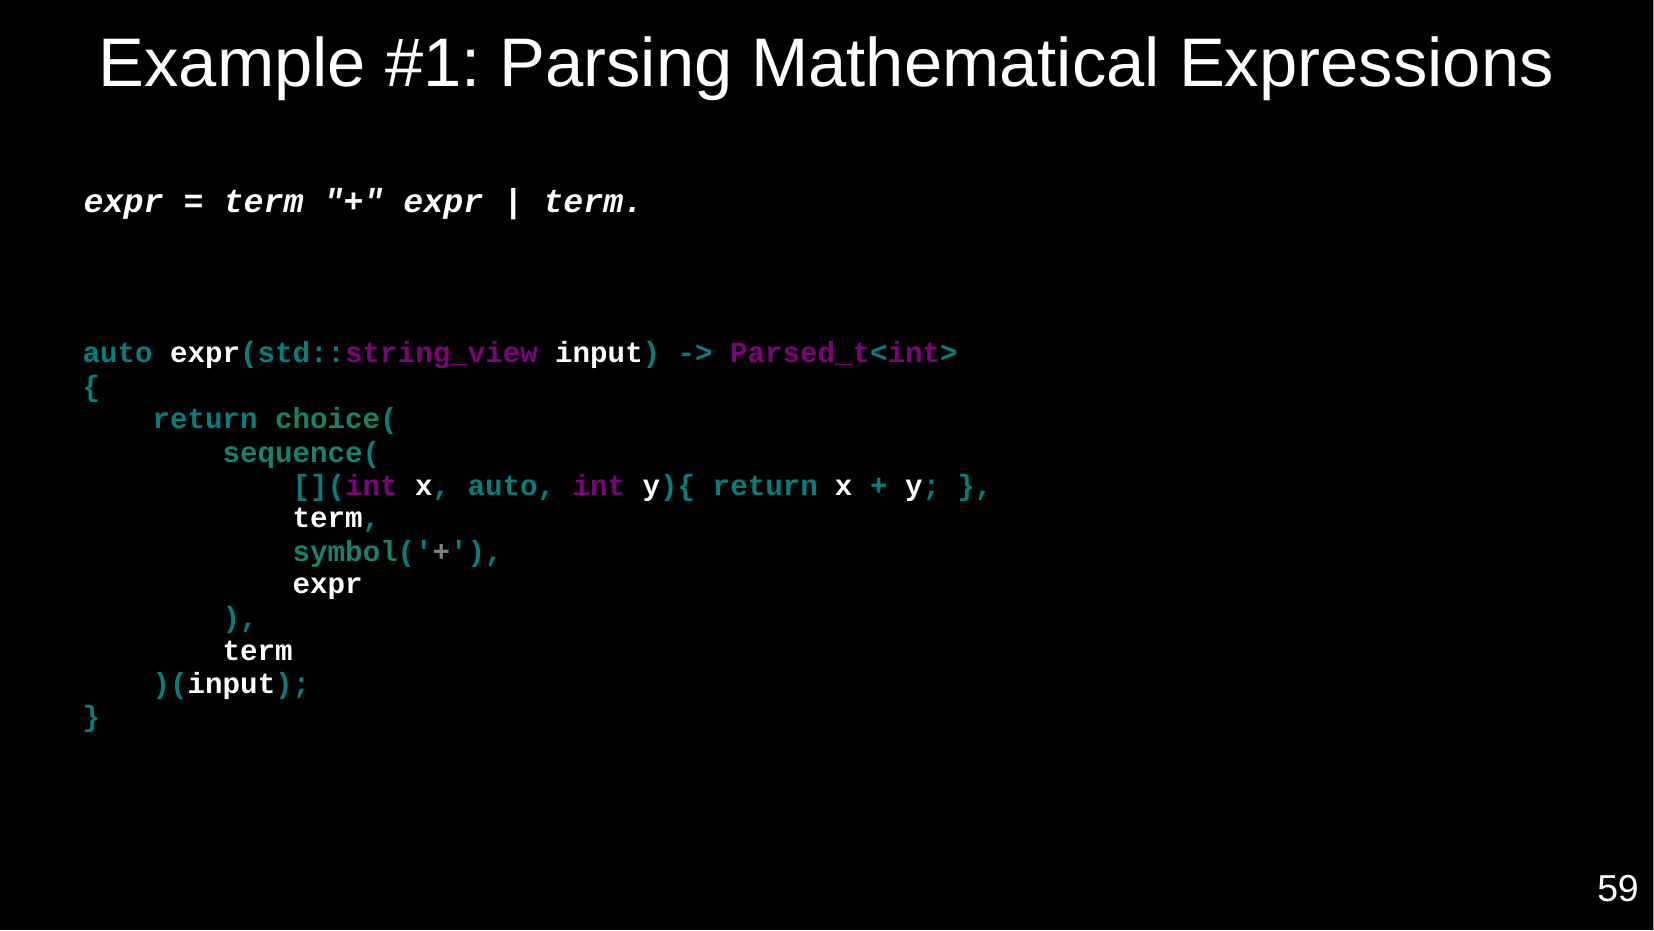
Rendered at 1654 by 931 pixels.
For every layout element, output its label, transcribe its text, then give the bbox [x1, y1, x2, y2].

subtitle auto expr(std::string_view input) -> Parsed_t<int> { return choice( sequence( [](int x, auto, int y){ return x + y; }, term, symbol('+'), expr ), term )(input); } [82, 121, 1571, 865]
text_box expr = term "+" expr | term. [83, 184, 1572, 376]
title Example #1: Parsing Mathematical Expressions [82, 4, 1571, 121]
text_box <number> [1024, 860, 1654, 931]
